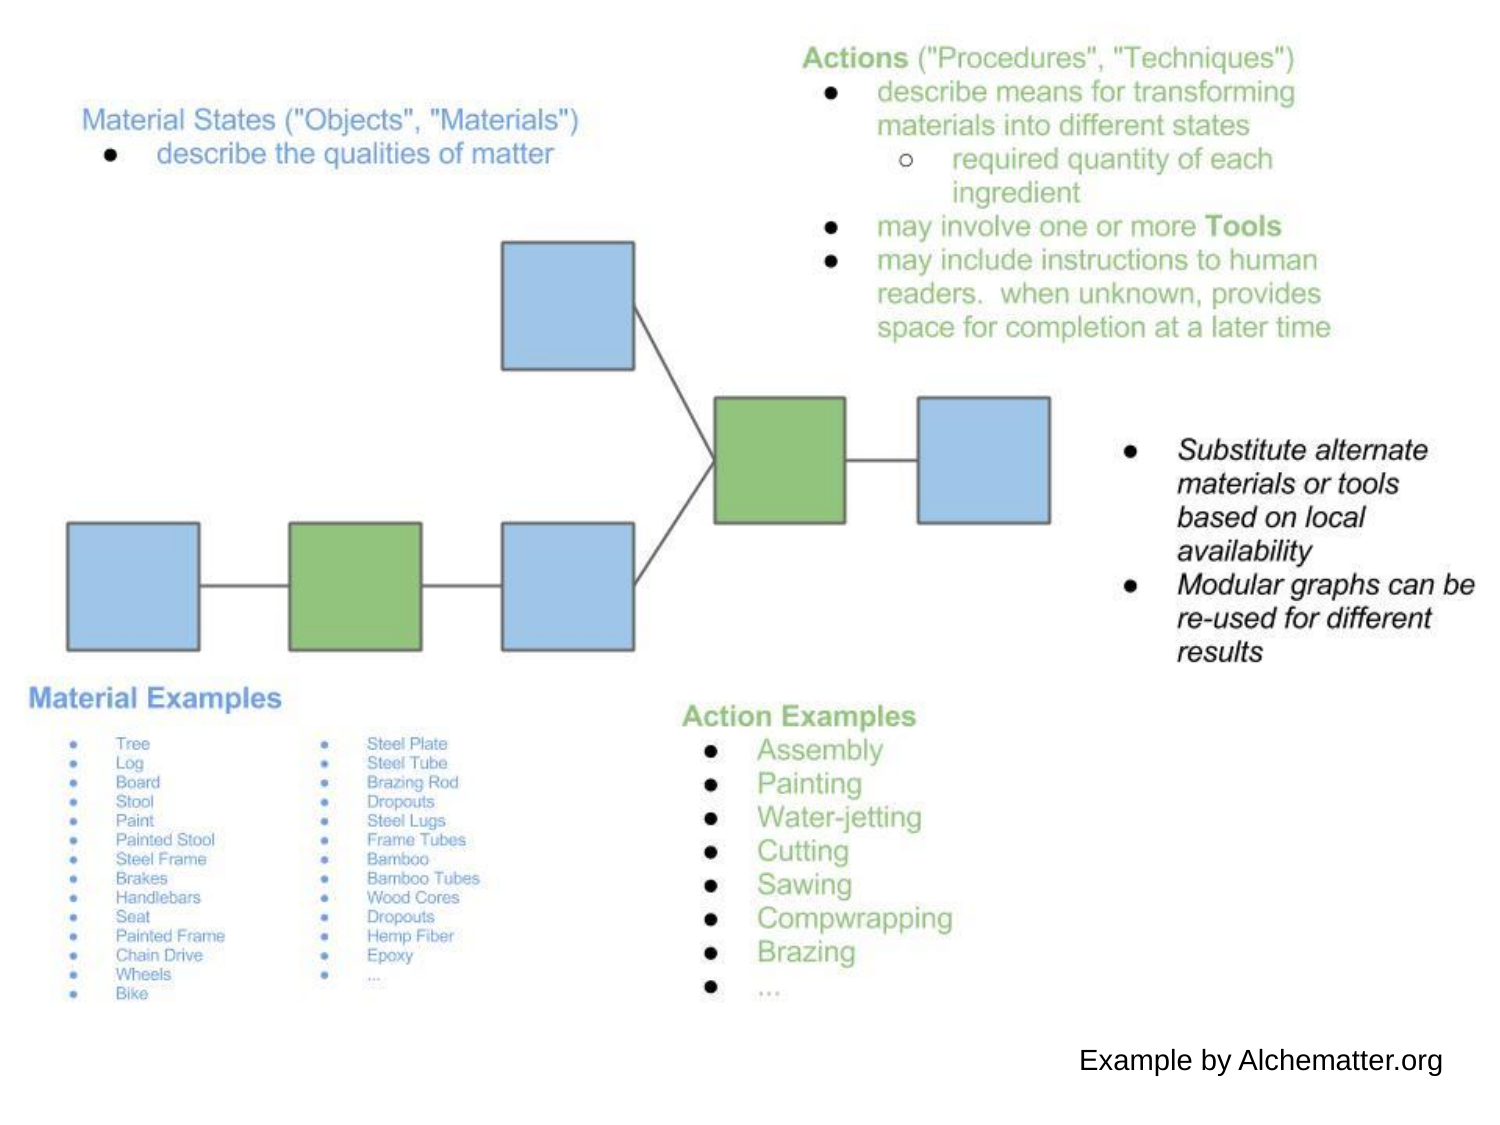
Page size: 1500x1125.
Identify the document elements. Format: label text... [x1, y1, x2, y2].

text_box Example by Alchematter.org [858, 1026, 1459, 1102]
text_box [0, 0, 1500, 1125]
